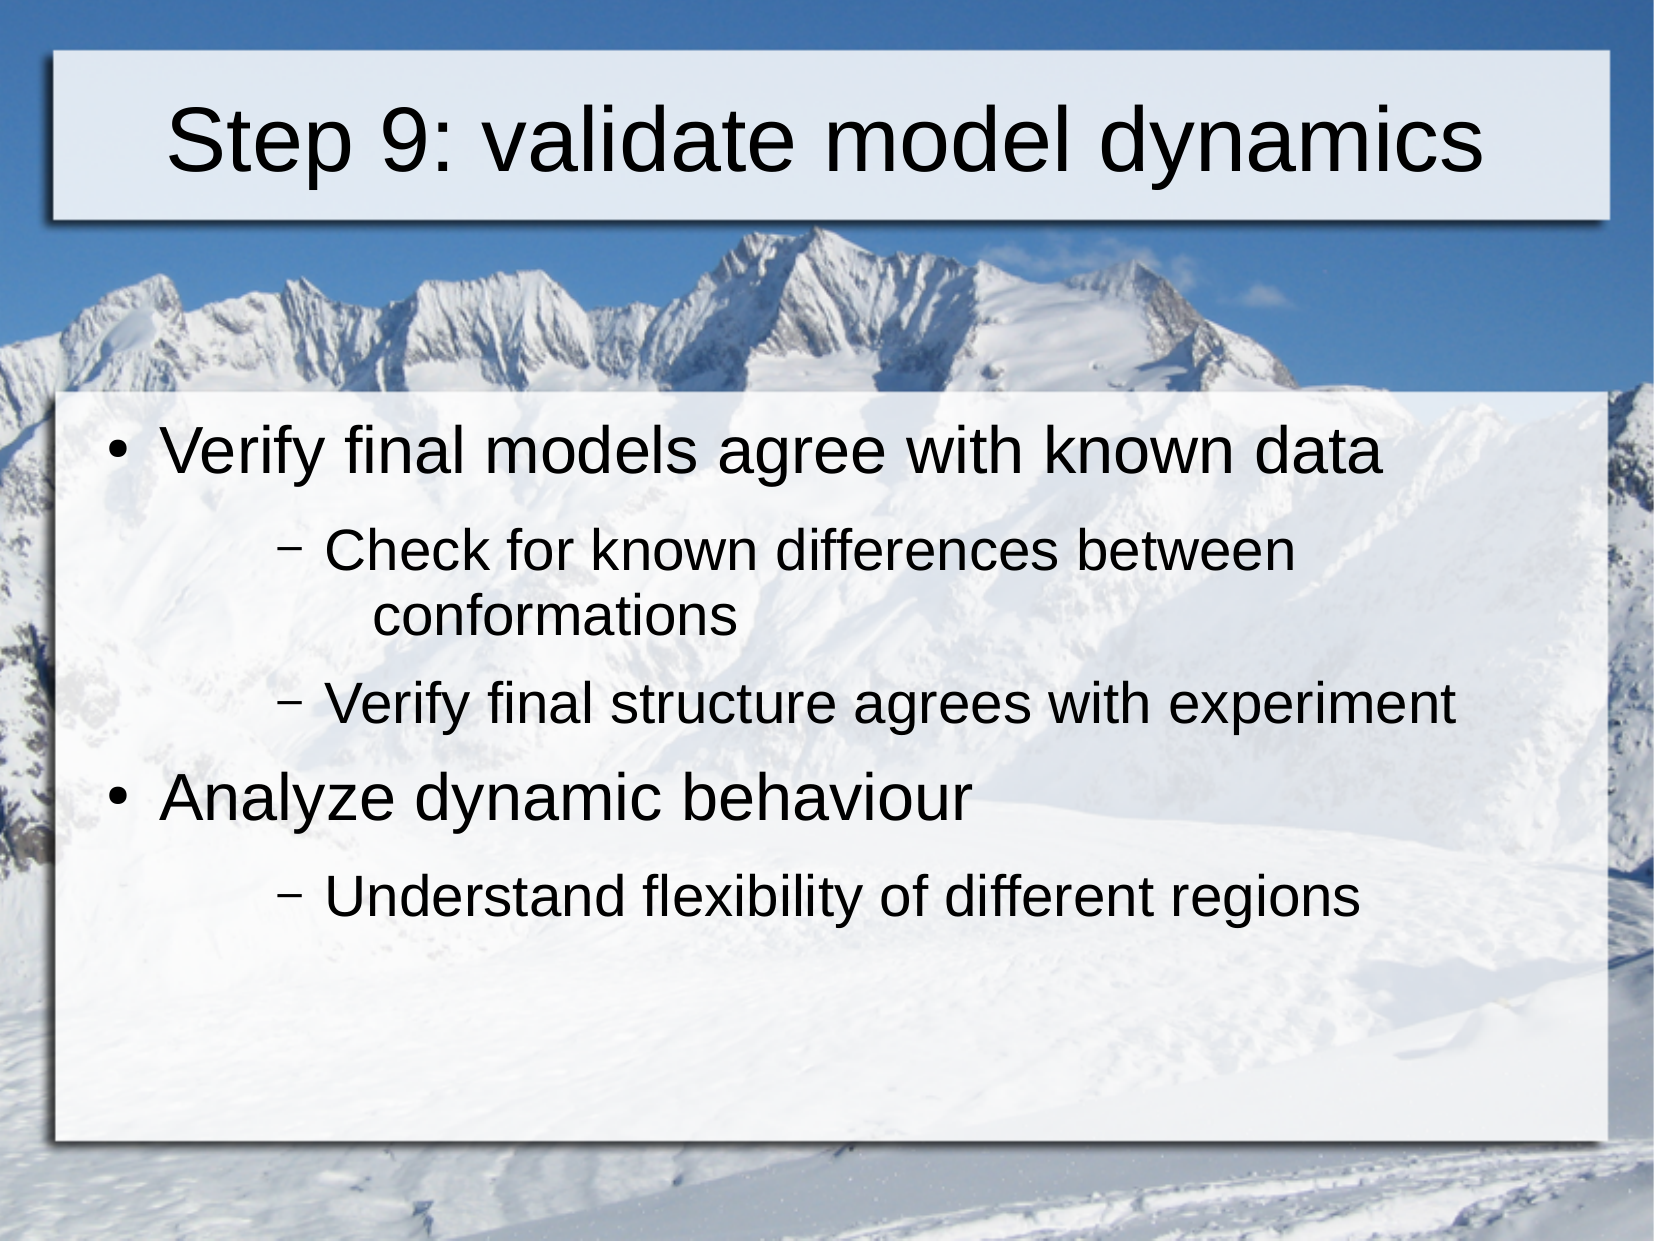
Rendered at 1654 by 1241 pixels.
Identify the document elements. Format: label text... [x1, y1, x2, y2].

picture [0, 0, 1654, 1241]
title Step 9: validate model dynamics [59, 68, 1595, 212]
list Verify final models agree with known data Check for known differences between conformations Verify final structure agrees with experiment Analyze dynamic behaviour Understand flexibility of different regions [88, 413, 1571, 1218]
